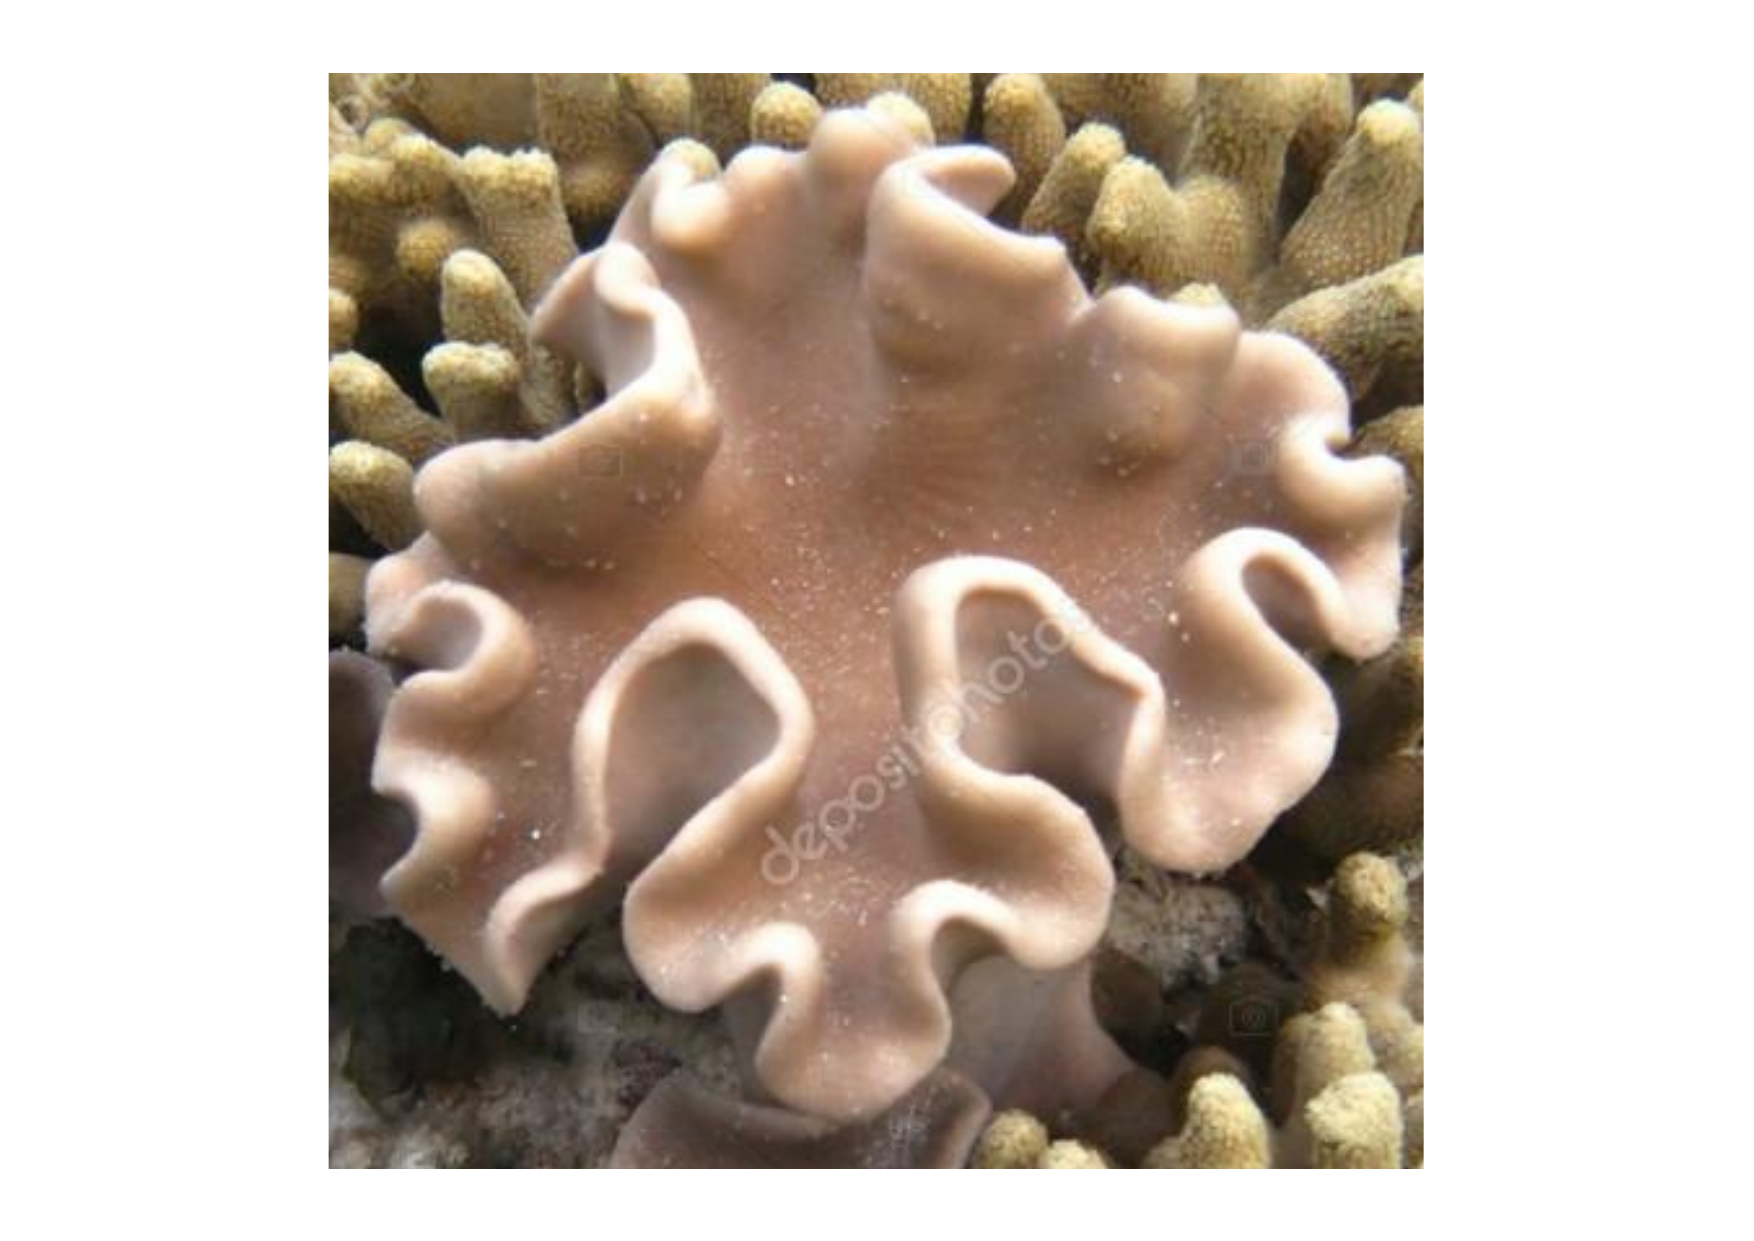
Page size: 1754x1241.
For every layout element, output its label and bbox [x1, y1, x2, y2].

picture [328, 73, 1424, 1169]
